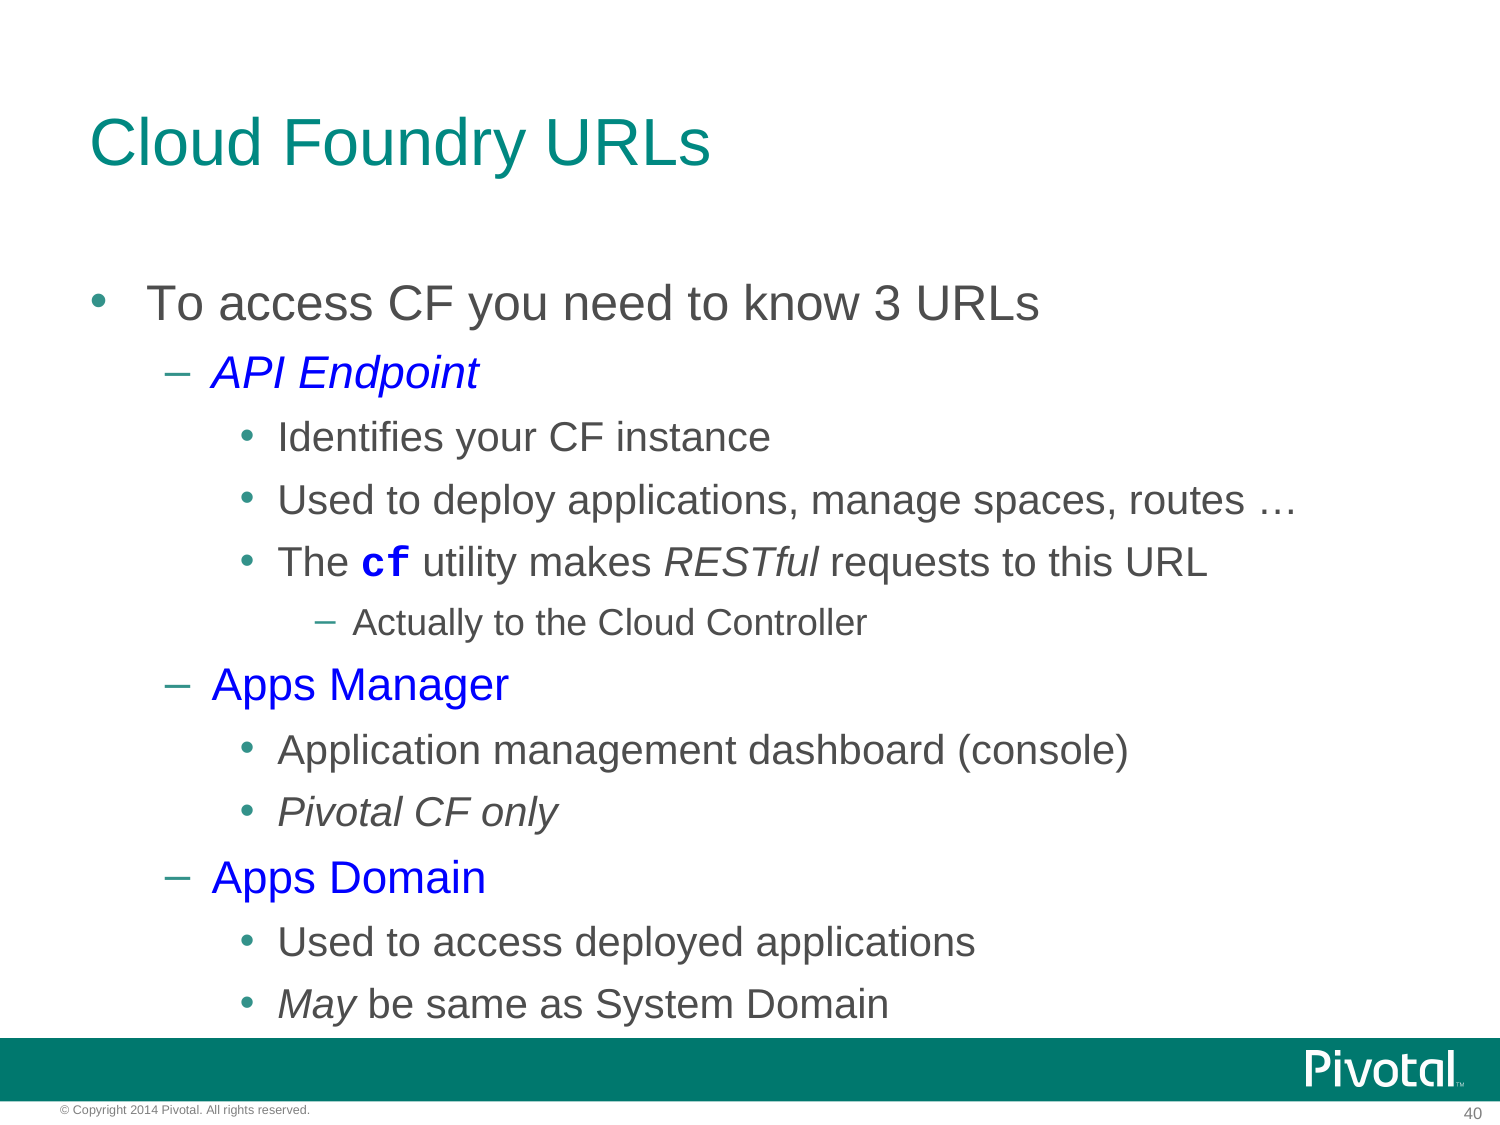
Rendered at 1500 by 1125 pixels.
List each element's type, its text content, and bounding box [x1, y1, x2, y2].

picture [1306, 1050, 1464, 1087]
list To access CF you need to know 3 URLs API Endpoint Identifies your CF instance Used to deploy applications, manage spaces, routes … The cf utility makes RESTful requests to this URL Actually to the Cloud Controller Apps Manager Application management dashboard (console) Pivotal CF only Apps Domain Used to access deployed applications May be same as System Domain [75, 262, 1426, 1036]
title Cloud Foundry URLs [75, 45, 1426, 233]
